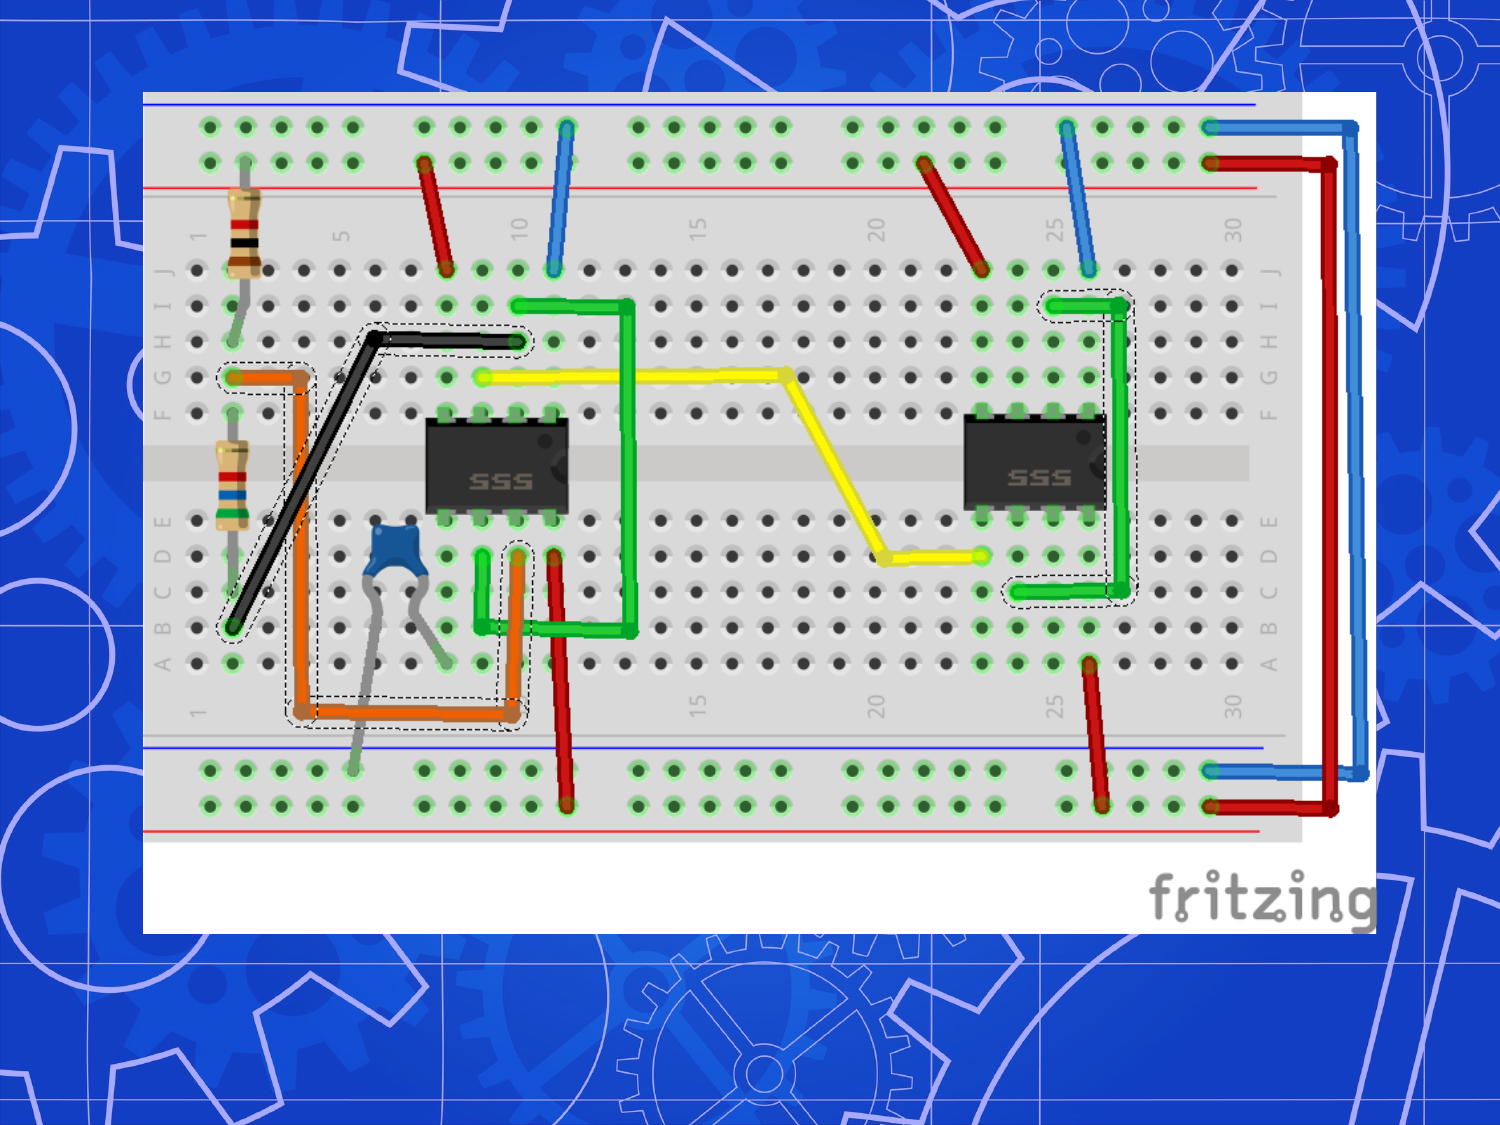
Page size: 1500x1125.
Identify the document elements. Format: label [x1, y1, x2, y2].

picture [143, 92, 1382, 934]
